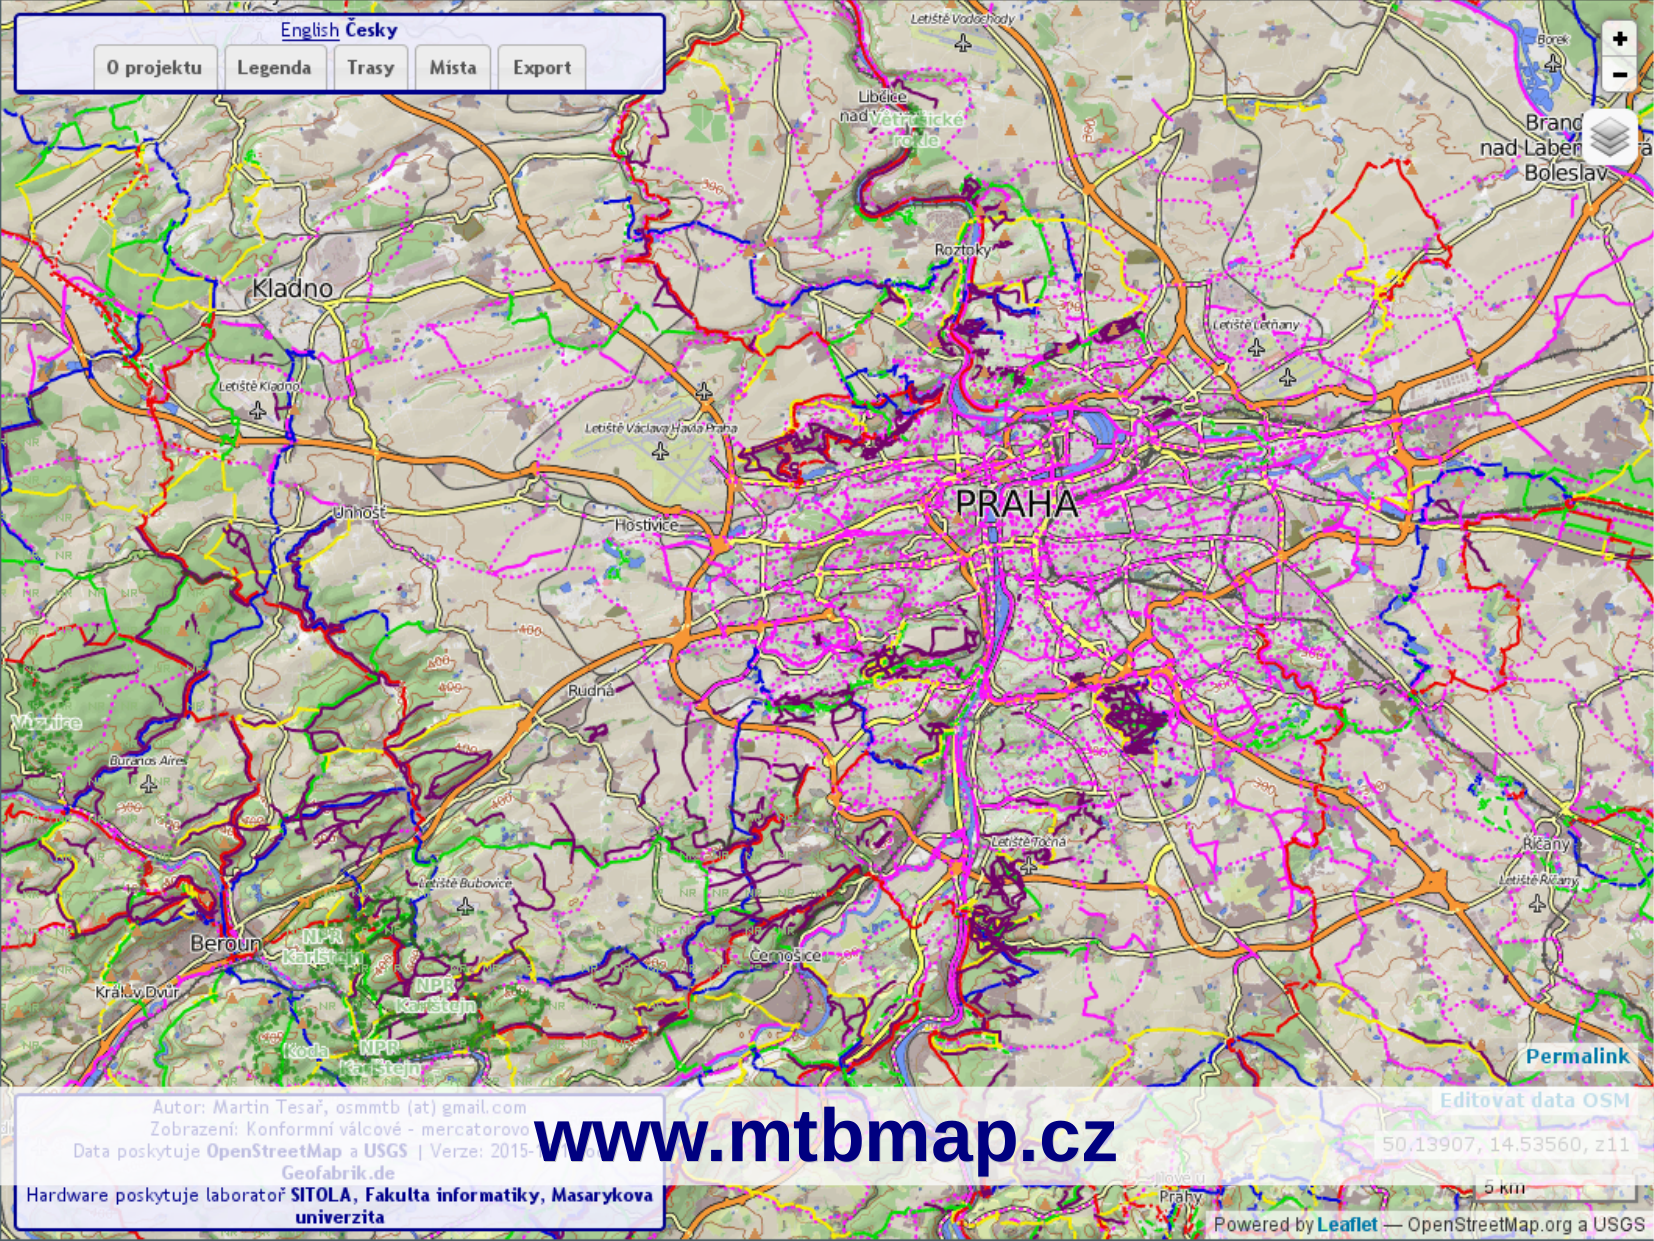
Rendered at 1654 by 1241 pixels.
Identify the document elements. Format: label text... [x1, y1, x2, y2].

picture [0, 1186, 1654, 1241]
text_box www.mtbmap.cz [0, 1086, 1654, 1186]
picture [0, 0, 1654, 1086]
